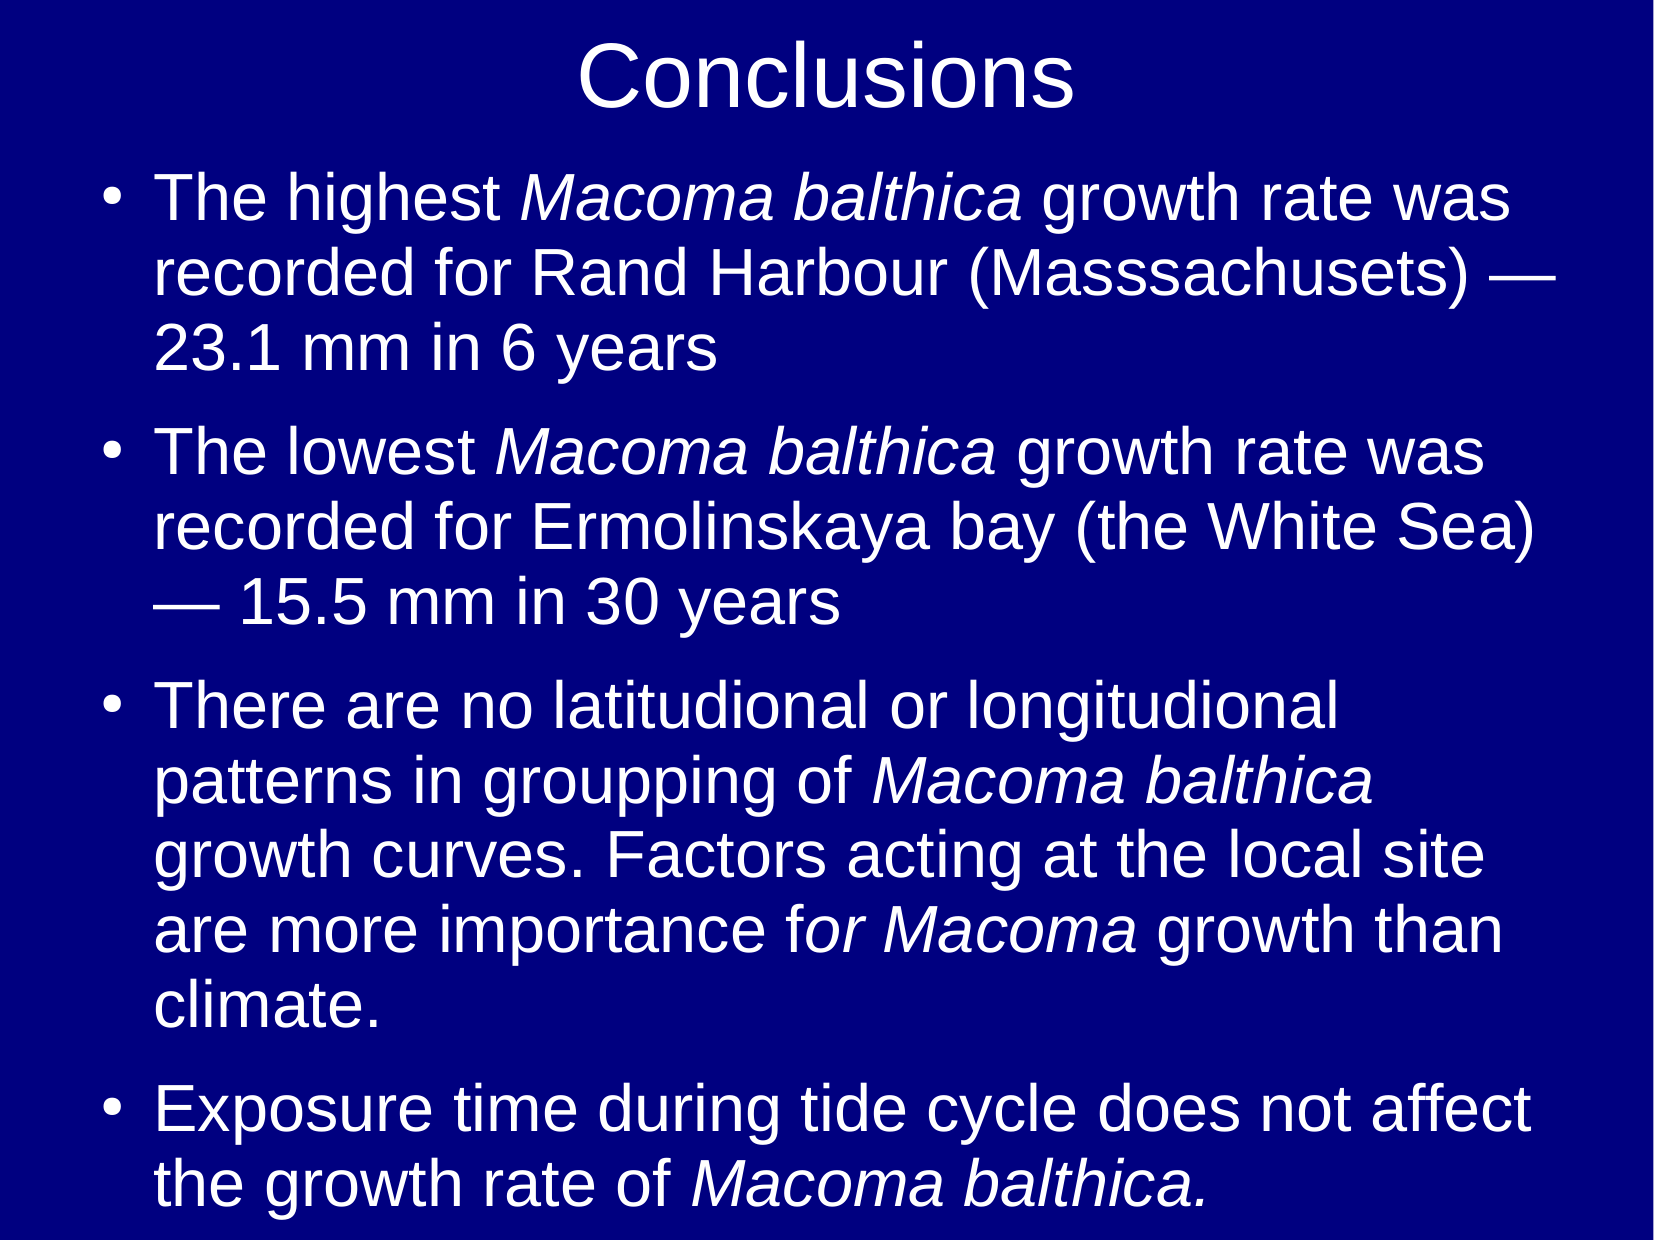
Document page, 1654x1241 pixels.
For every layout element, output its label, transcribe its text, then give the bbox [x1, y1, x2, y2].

title Conclusions [82, 0, 1571, 160]
list The highest Macoma balthica growth rate was recorded for Rand Harbour (Masssachusets) — 23.1 mm in 6 years The lowest Macoma balthica growth rate was recorded for Ermolinskaya bay (the White Sea) — 15.5 mm in 30 years There are no latitudional or longitudional patterns in groupping of Macoma balthica growth curves. Factors acting at the local site are more importance for Macoma growth than climate. Exposure time during tide cycle does not affect the growth rate of Macoma balthica. [82, 160, 1571, 1221]
